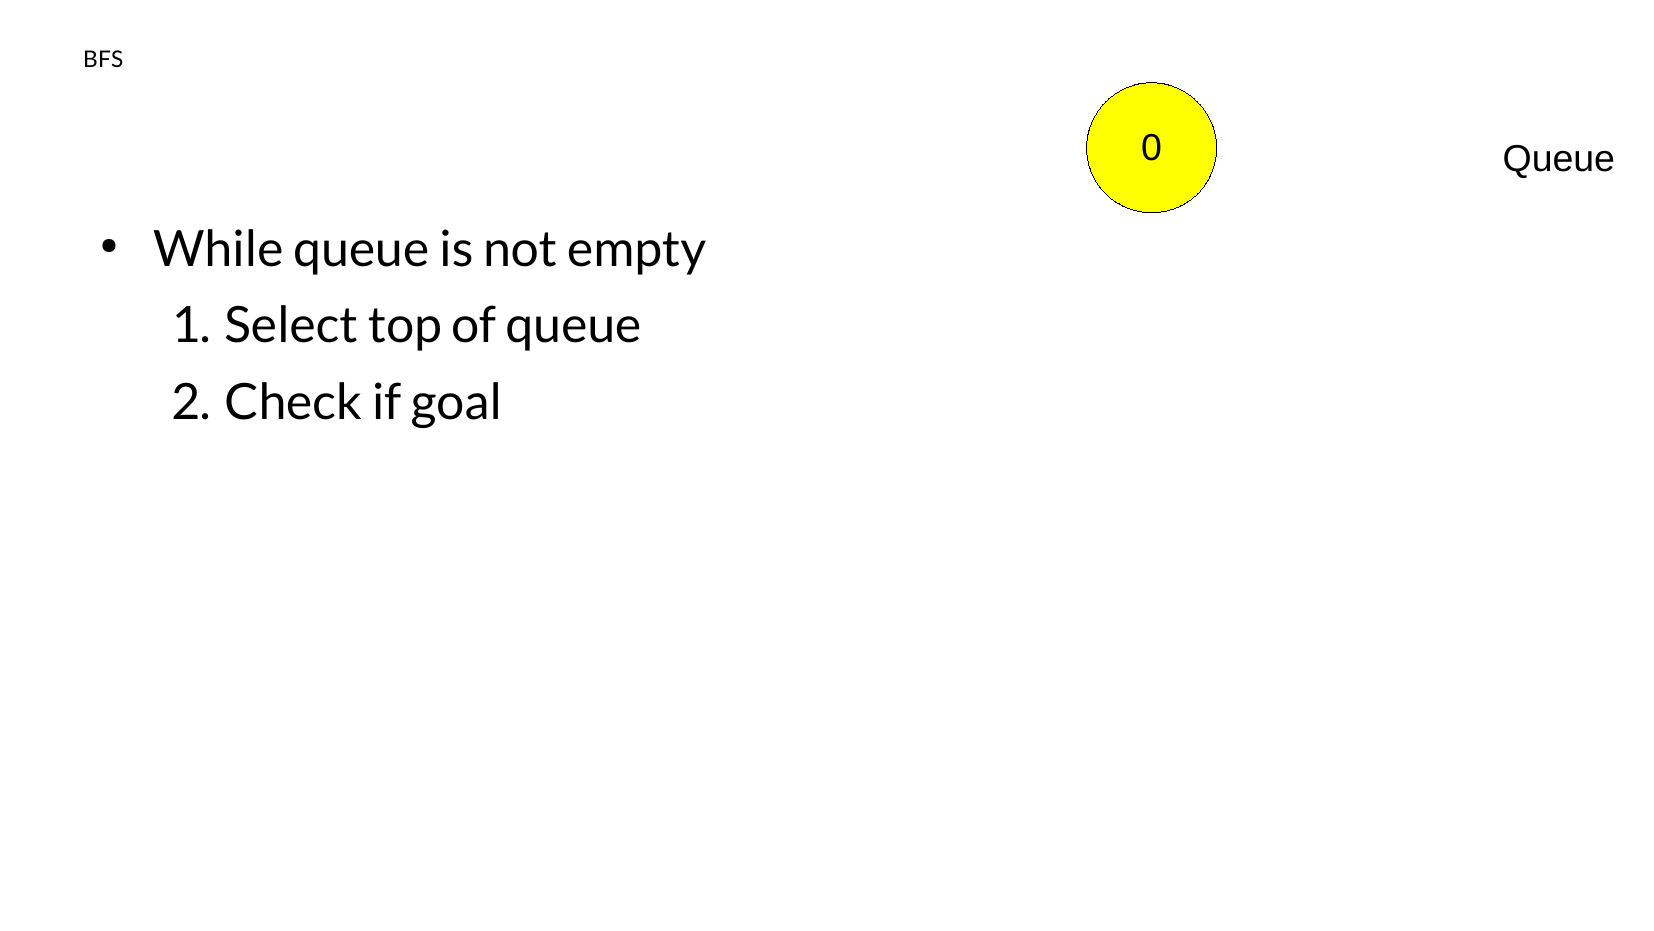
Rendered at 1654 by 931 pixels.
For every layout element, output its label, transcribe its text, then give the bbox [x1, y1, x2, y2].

title BFS [83, 0, 1571, 119]
text_box 0 [1086, 82, 1217, 213]
list While queue is not empty Select top of queue Check if goal [82, 217, 809, 839]
text_box Queue [1488, 129, 1630, 229]
